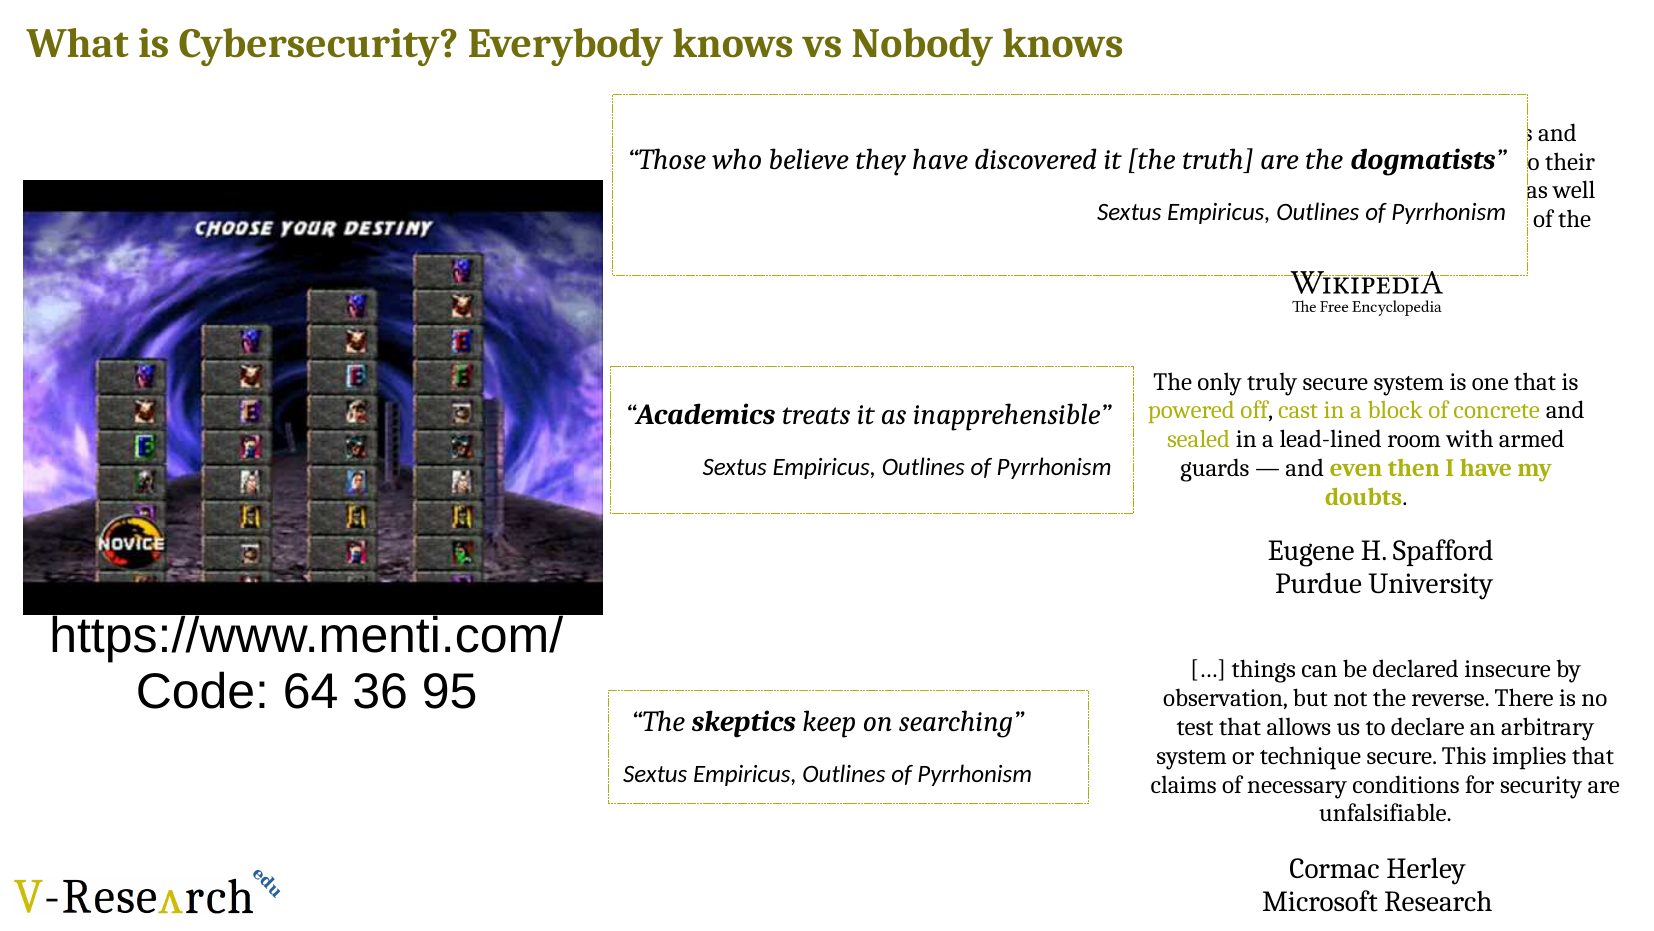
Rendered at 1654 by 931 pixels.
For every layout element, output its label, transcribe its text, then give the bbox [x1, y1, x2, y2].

picture [11, 876, 255, 916]
text_box “Academics treats it as inapprehensible” Sextus Empiricus, Outlines of Pyrrhonism [610, 366, 1091, 514]
text_box Cormac Herley Microsoft Research [1237, 843, 1517, 928]
text_box Eugene H. Spafford Purdue University [1244, 525, 1524, 609]
text_box Cybersecurity is the protection of computer systems and networks from the theft of or damage to their hardware, software, or electronic data, as well as from the disruption or misdirection of the services they provide. [1111, 82, 1619, 291]
text_box “The skeptics keep on searching” Sextus Empiricus, Outlines of Pyrrhonism [608, 690, 1089, 804]
picture [1280, 271, 1453, 317]
text_box […] things can be declared insecure by observation, but not the reverse. There is no test that allows us to declare an arbitrary system or technique secure. This implies that claims of necessary conditions for security are unfalsifiable. [1145, 655, 1626, 847]
picture [23, 180, 603, 615]
text_box “Those who believe they have discovered it [the truth] are the dogmatists” Sextus Empiricus, Outlines of Pyrrhonism [612, 94, 1093, 276]
text_box https://www.menti.com/ Code: 64 36 95 [34, 600, 579, 727]
text_box What is Cybersecurity? Everybody knows vs Nobody knows [11, 12, 1193, 77]
text_box The only truly secure system is one that is powered off, cast in a block of concrete and sealed in a lead-lined room with armed guards — and even then I have my doubts. [1126, 360, 1607, 556]
text_box edu [222, 847, 333, 931]
